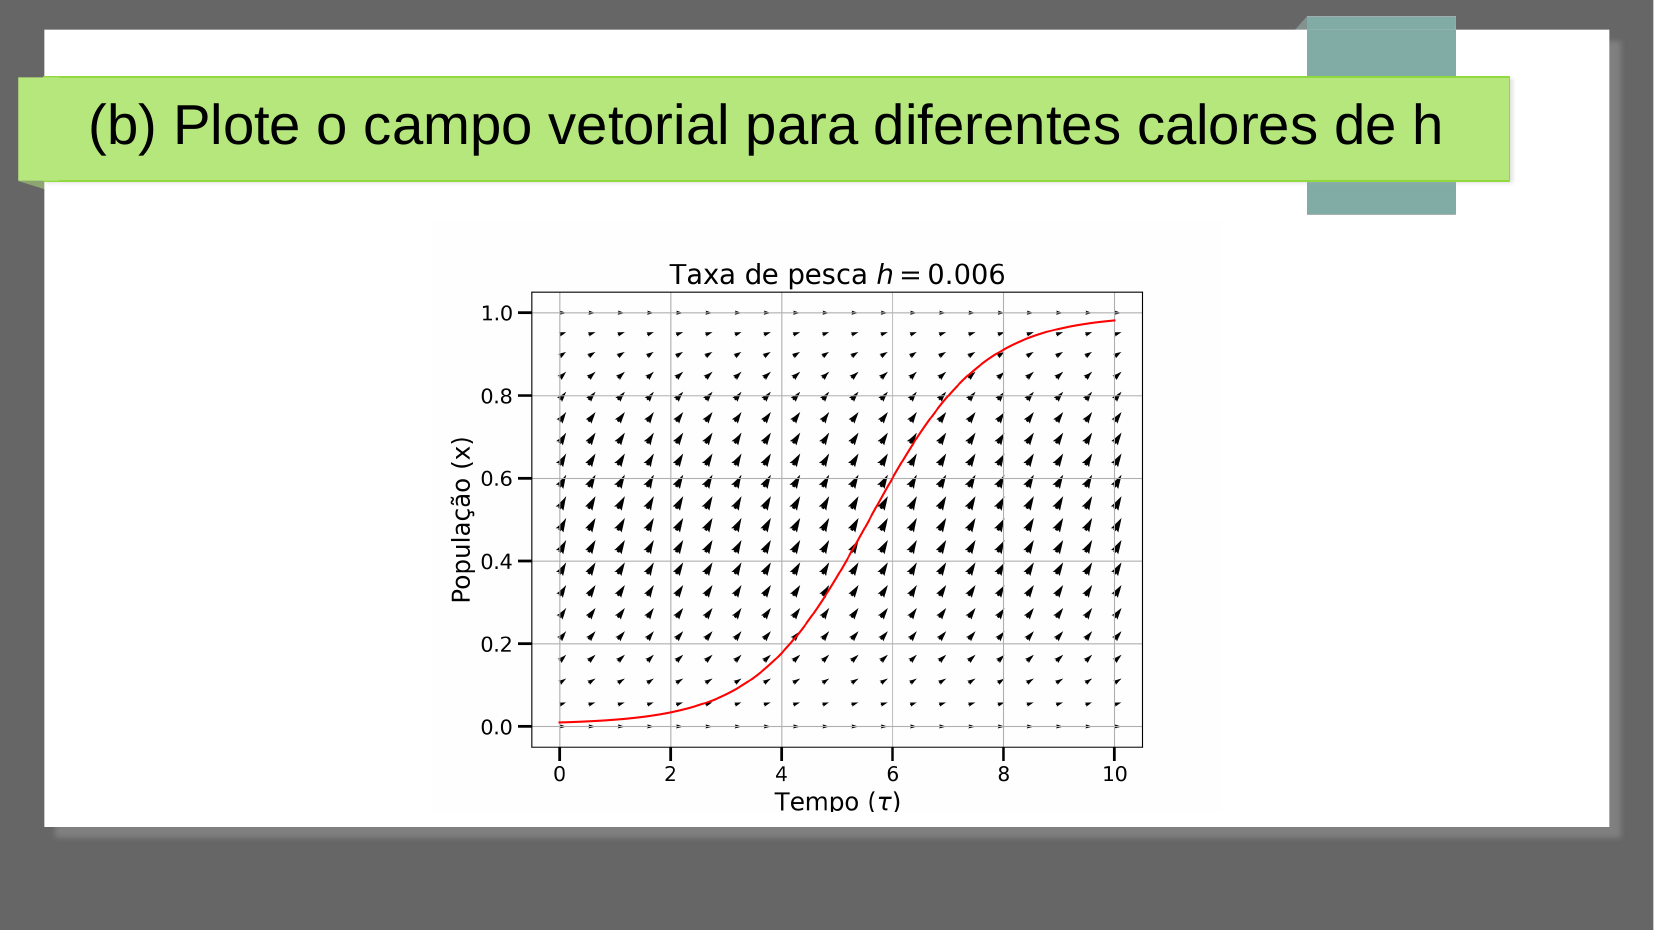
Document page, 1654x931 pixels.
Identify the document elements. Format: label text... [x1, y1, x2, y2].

picture [433, 221, 1221, 813]
title (b) Plote o campo vetorial para diferentes calores de h [88, 73, 1506, 178]
